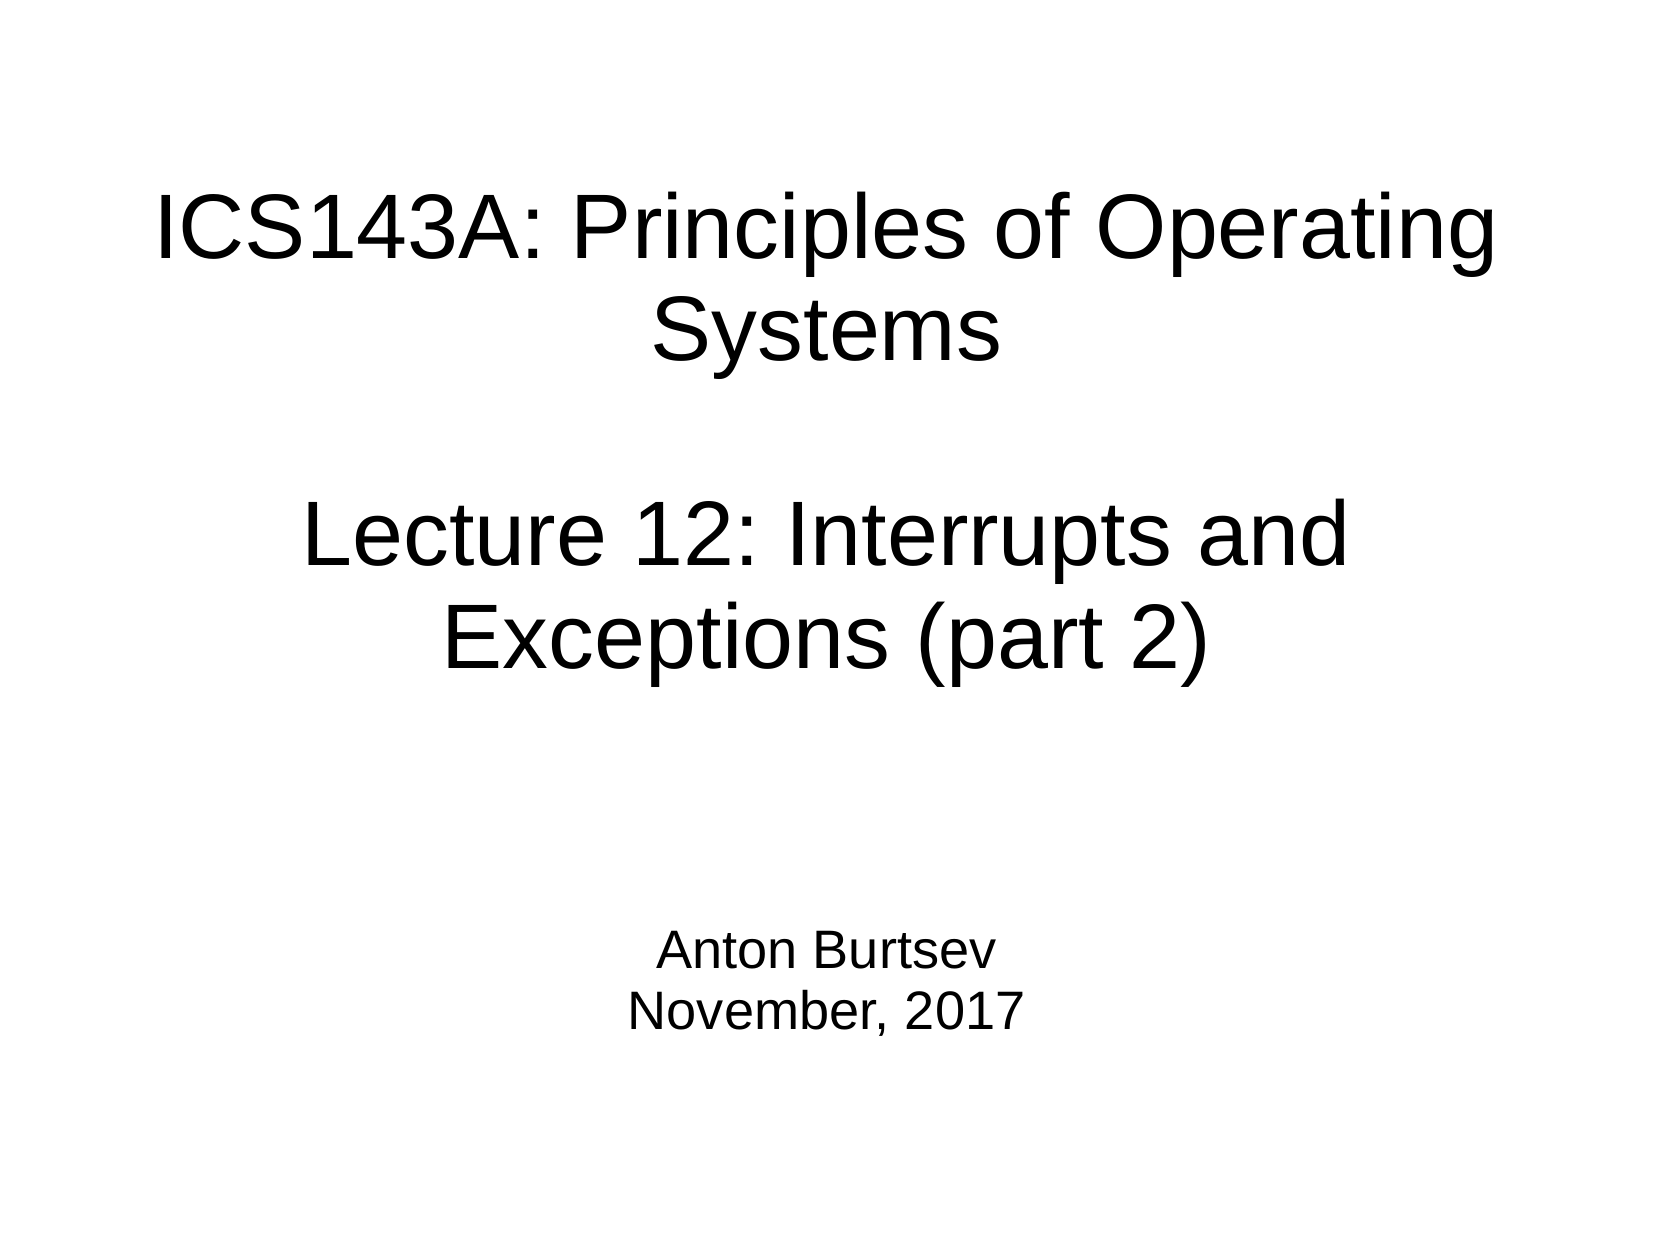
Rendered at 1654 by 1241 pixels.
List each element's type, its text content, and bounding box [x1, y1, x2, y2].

title ICS143A: Principles of Operating Systems Lecture 12: Interrupts and Exceptions (part 2) [82, 113, 1571, 637]
subtitle Anton Burtsev November, 2017 [82, 637, 1571, 1109]
